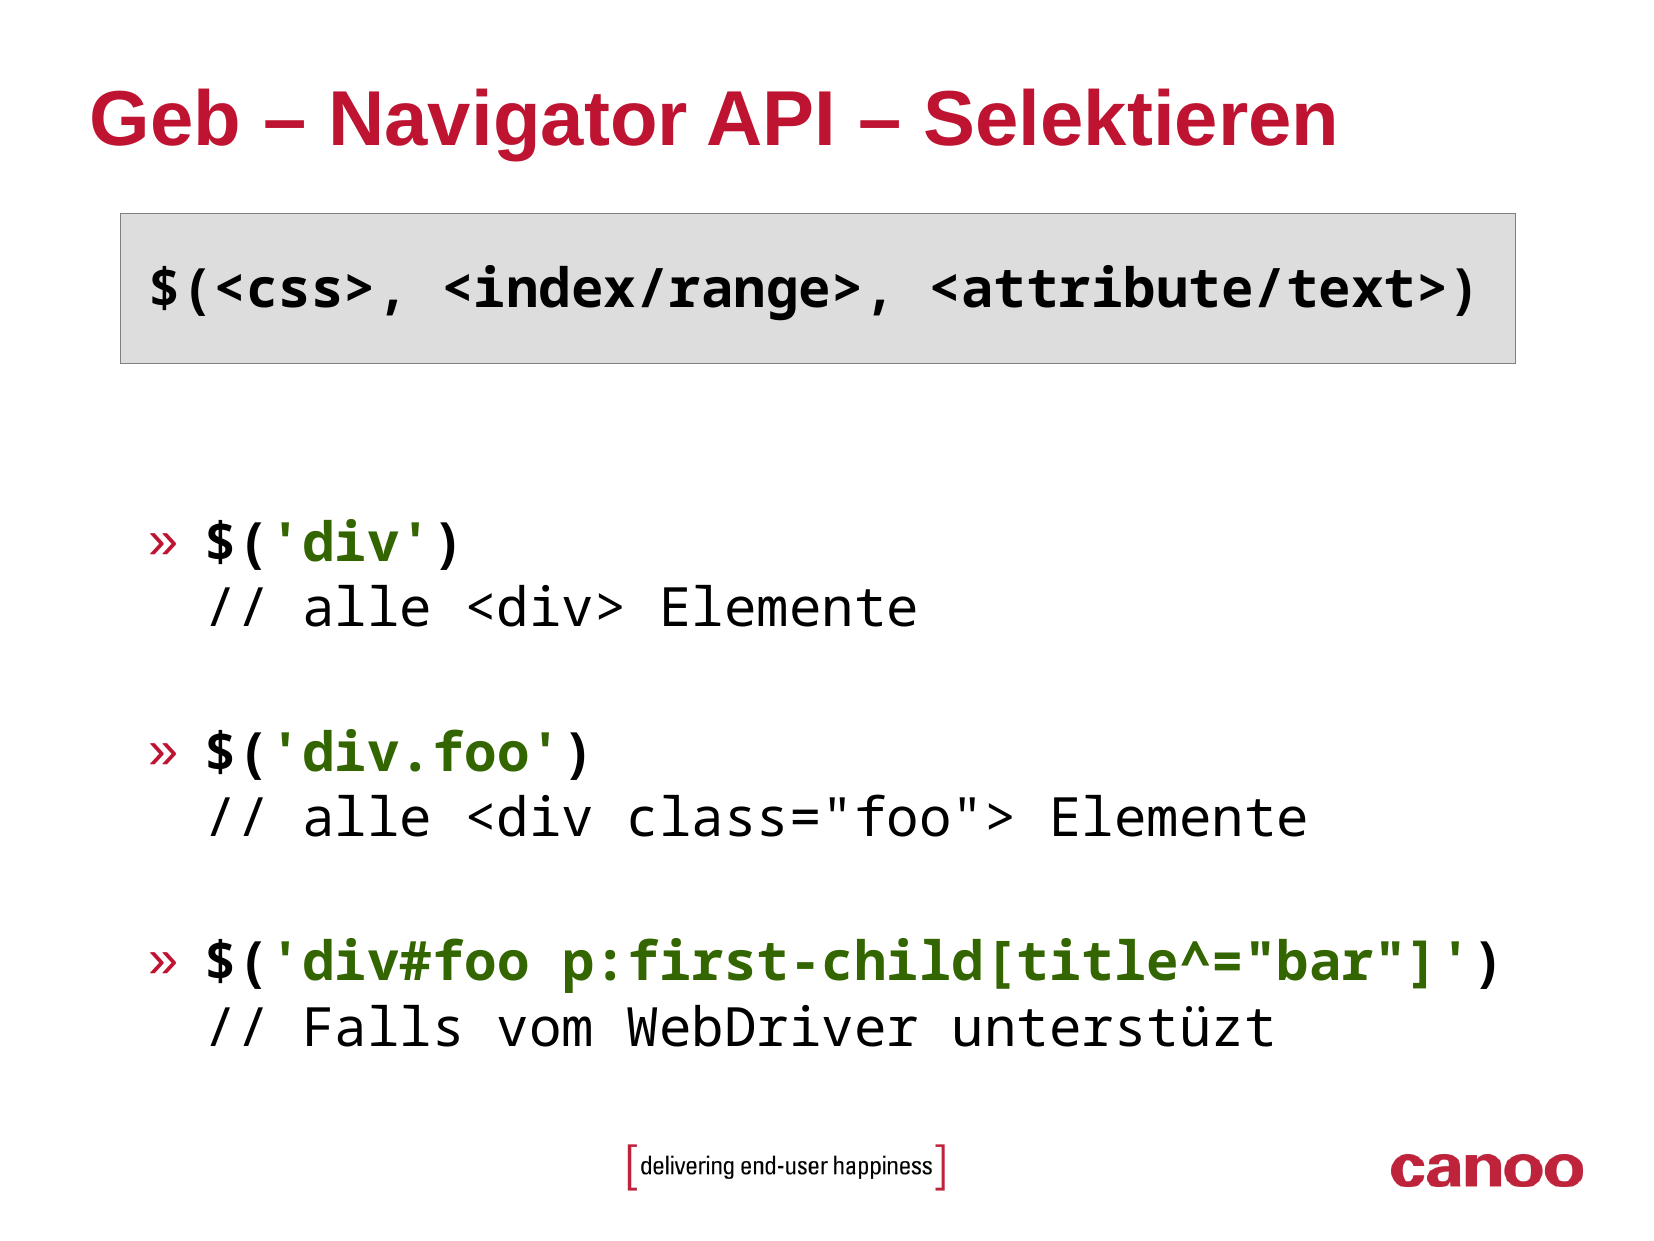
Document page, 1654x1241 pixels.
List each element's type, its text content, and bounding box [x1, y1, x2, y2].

text_box [120, 213, 1516, 364]
list $('div') // alle <div> Elemente $('div.foo') // alle <div class="foo"> Elemente $('div#foo p:first-child[title^="bar"]') // Falls vom WebDriver unterstüzt [134, 499, 1546, 1081]
list $(<css>, <index/range>, <attribute/text>) [134, 245, 1546, 376]
picture [1391, 1154, 1583, 1187]
title Geb – Navigator API – Selektieren [75, 60, 1591, 181]
picture [621, 1140, 951, 1194]
